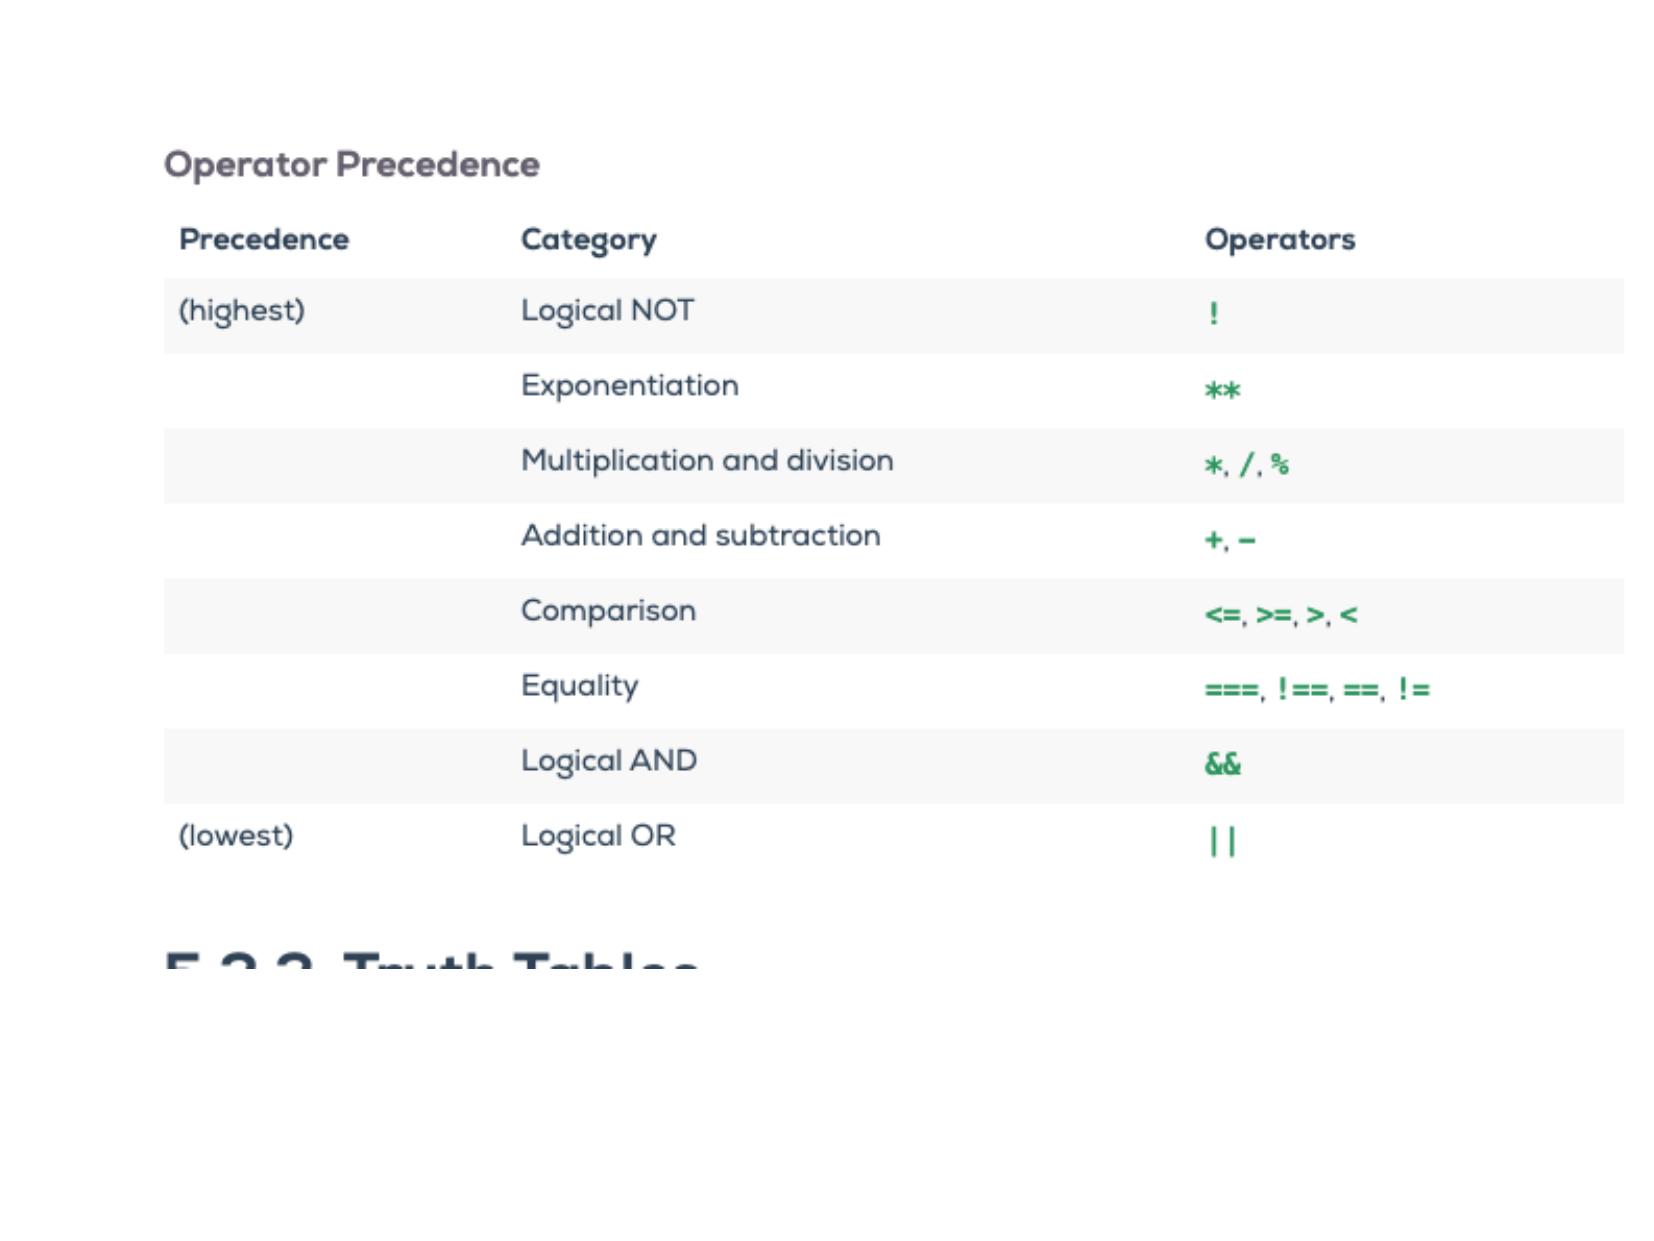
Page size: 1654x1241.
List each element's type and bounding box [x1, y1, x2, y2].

picture [144, 131, 1654, 969]
